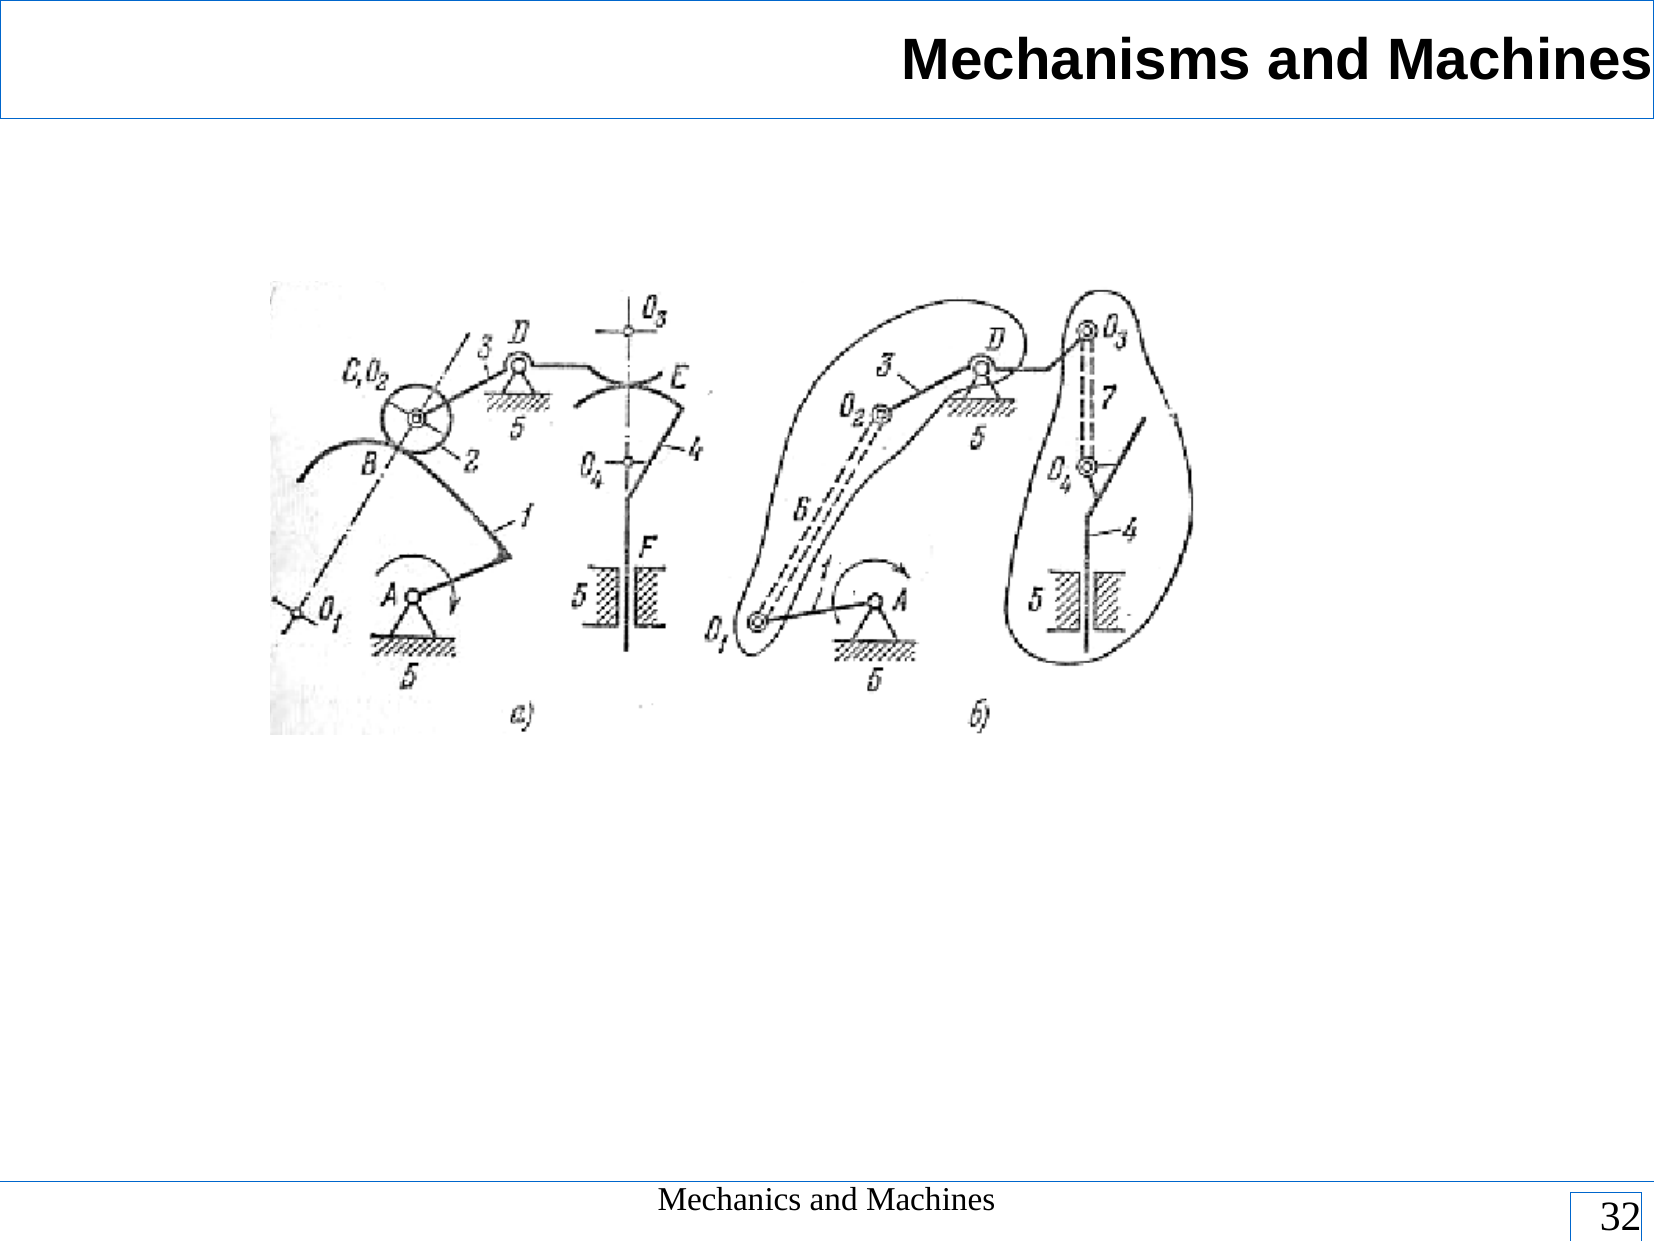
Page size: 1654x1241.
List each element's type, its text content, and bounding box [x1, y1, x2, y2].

picture [270, 281, 1201, 736]
title Mechanisms and Machines [0, 0, 1654, 119]
